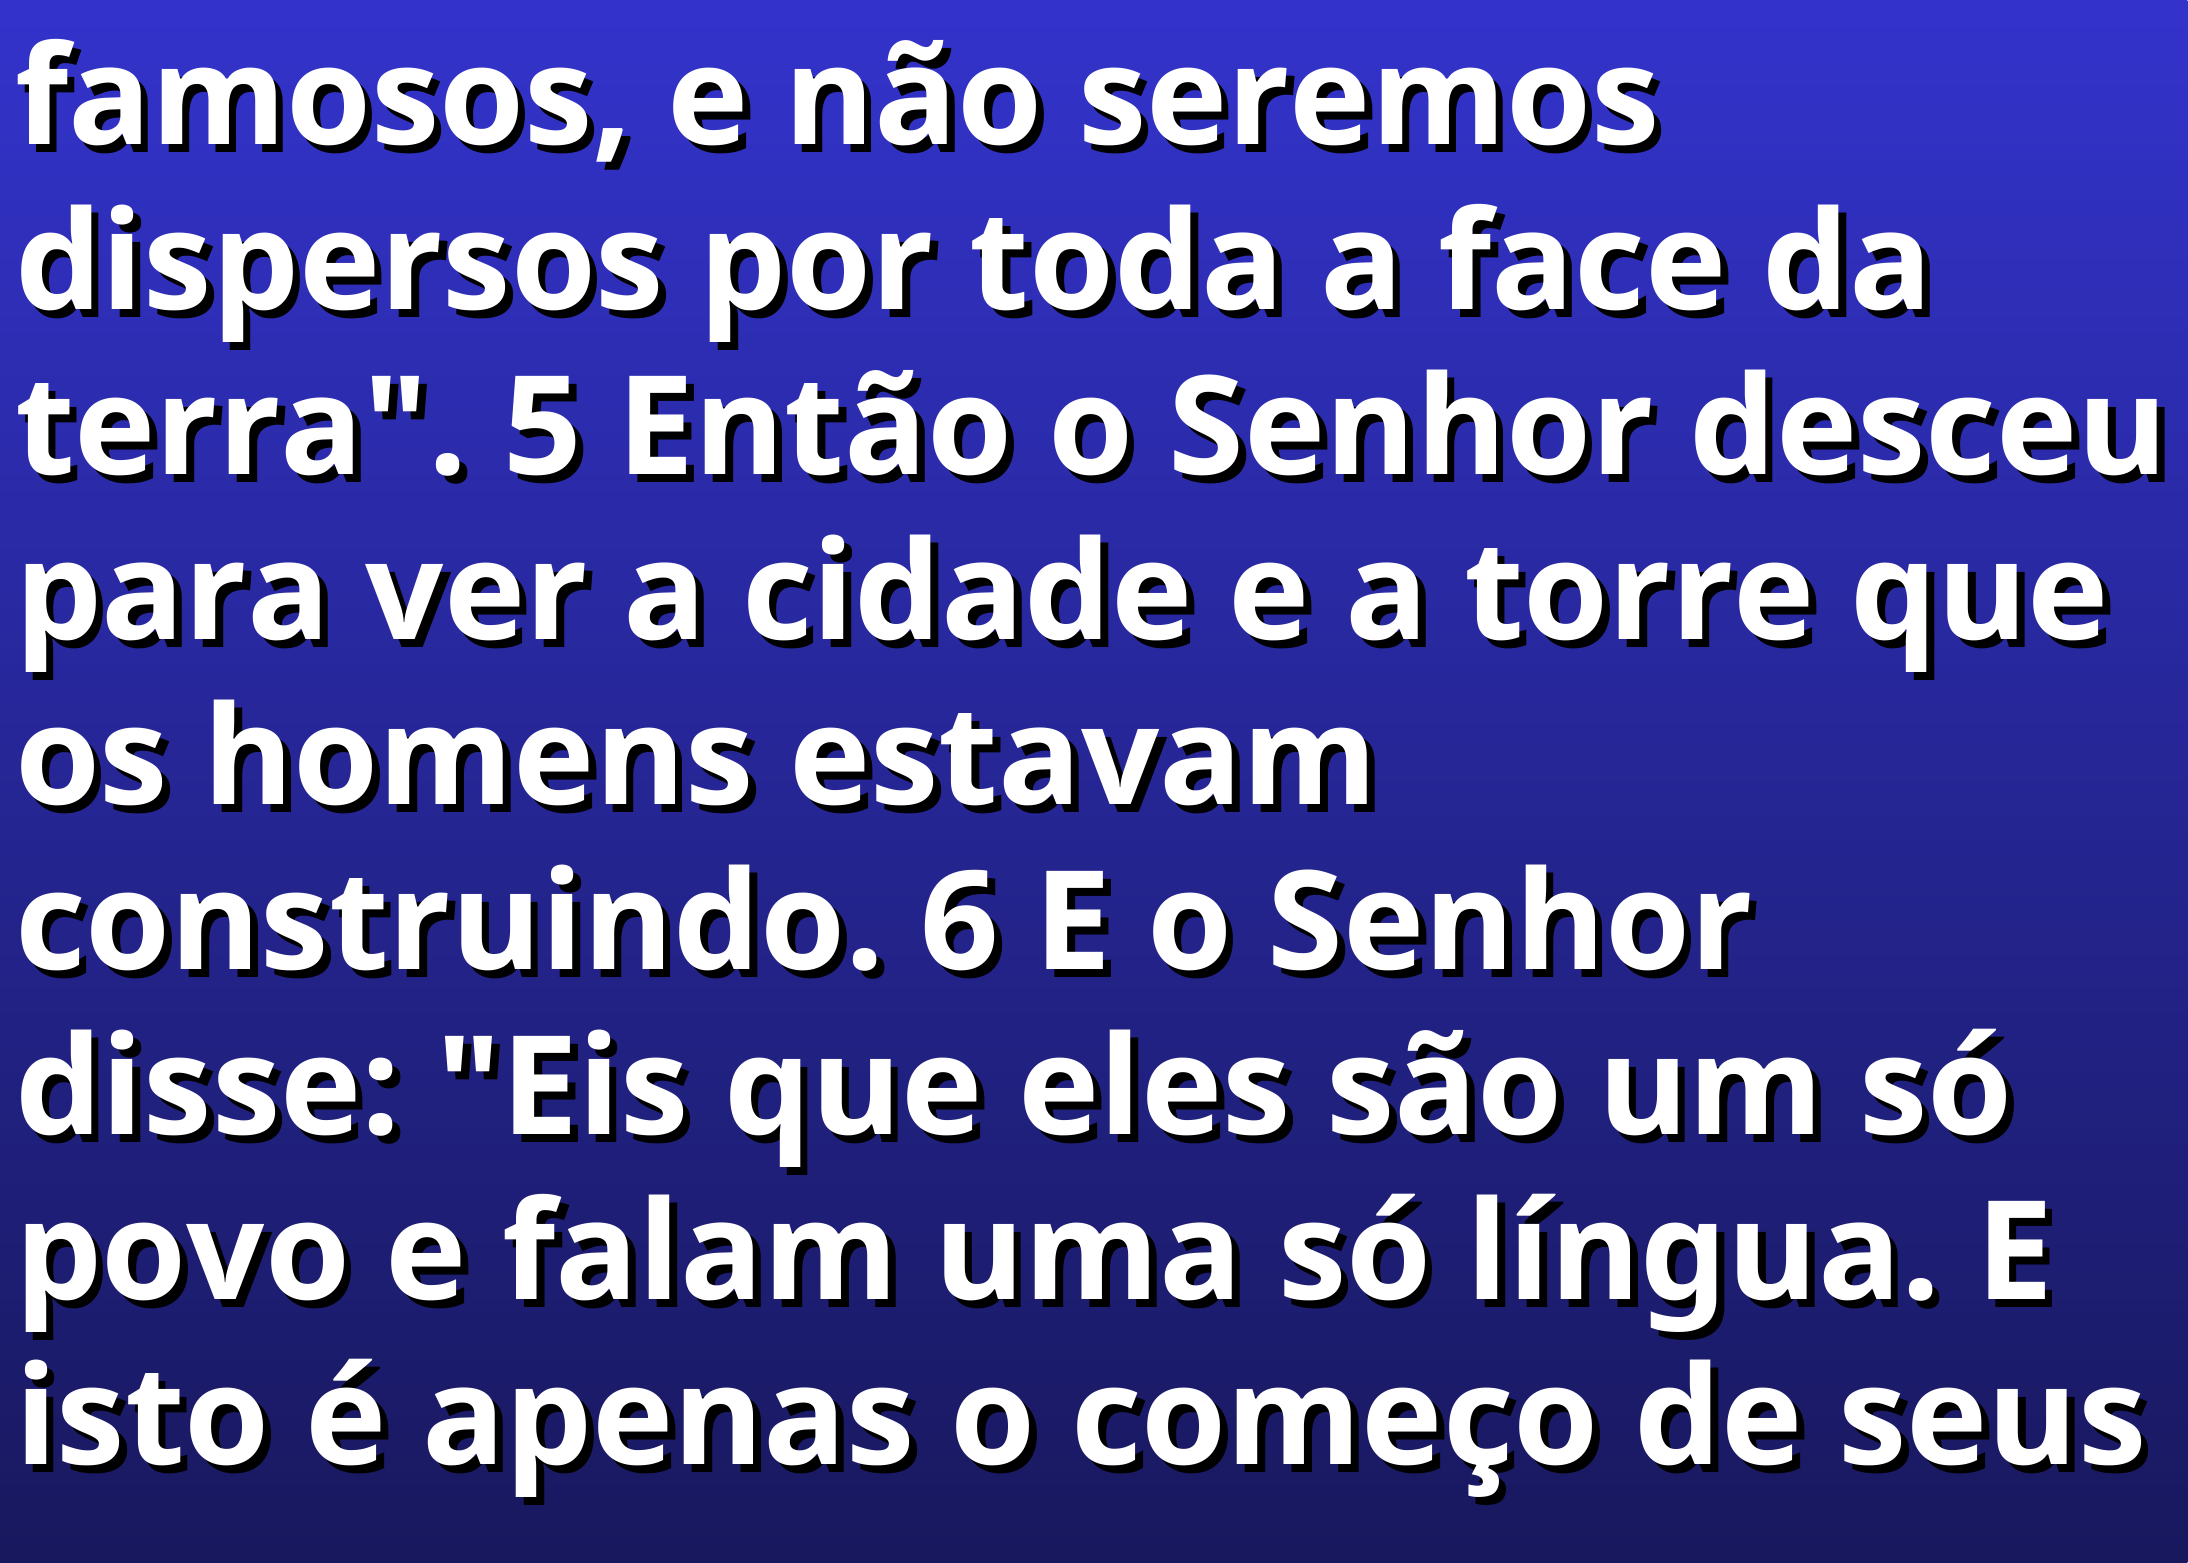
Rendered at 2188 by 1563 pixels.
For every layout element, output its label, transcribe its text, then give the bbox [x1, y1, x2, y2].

text_box famosos, e não seremos dispersos por toda a face da terra". 5 Então o Senhor desceu para ver a cidade e a torre que os homens estavam construindo. 6 E o Senhor disse: "Eis que eles são um só povo e falam uma só língua. E isto é apenas o começo de seus [0, 0, 2188, 1500]
